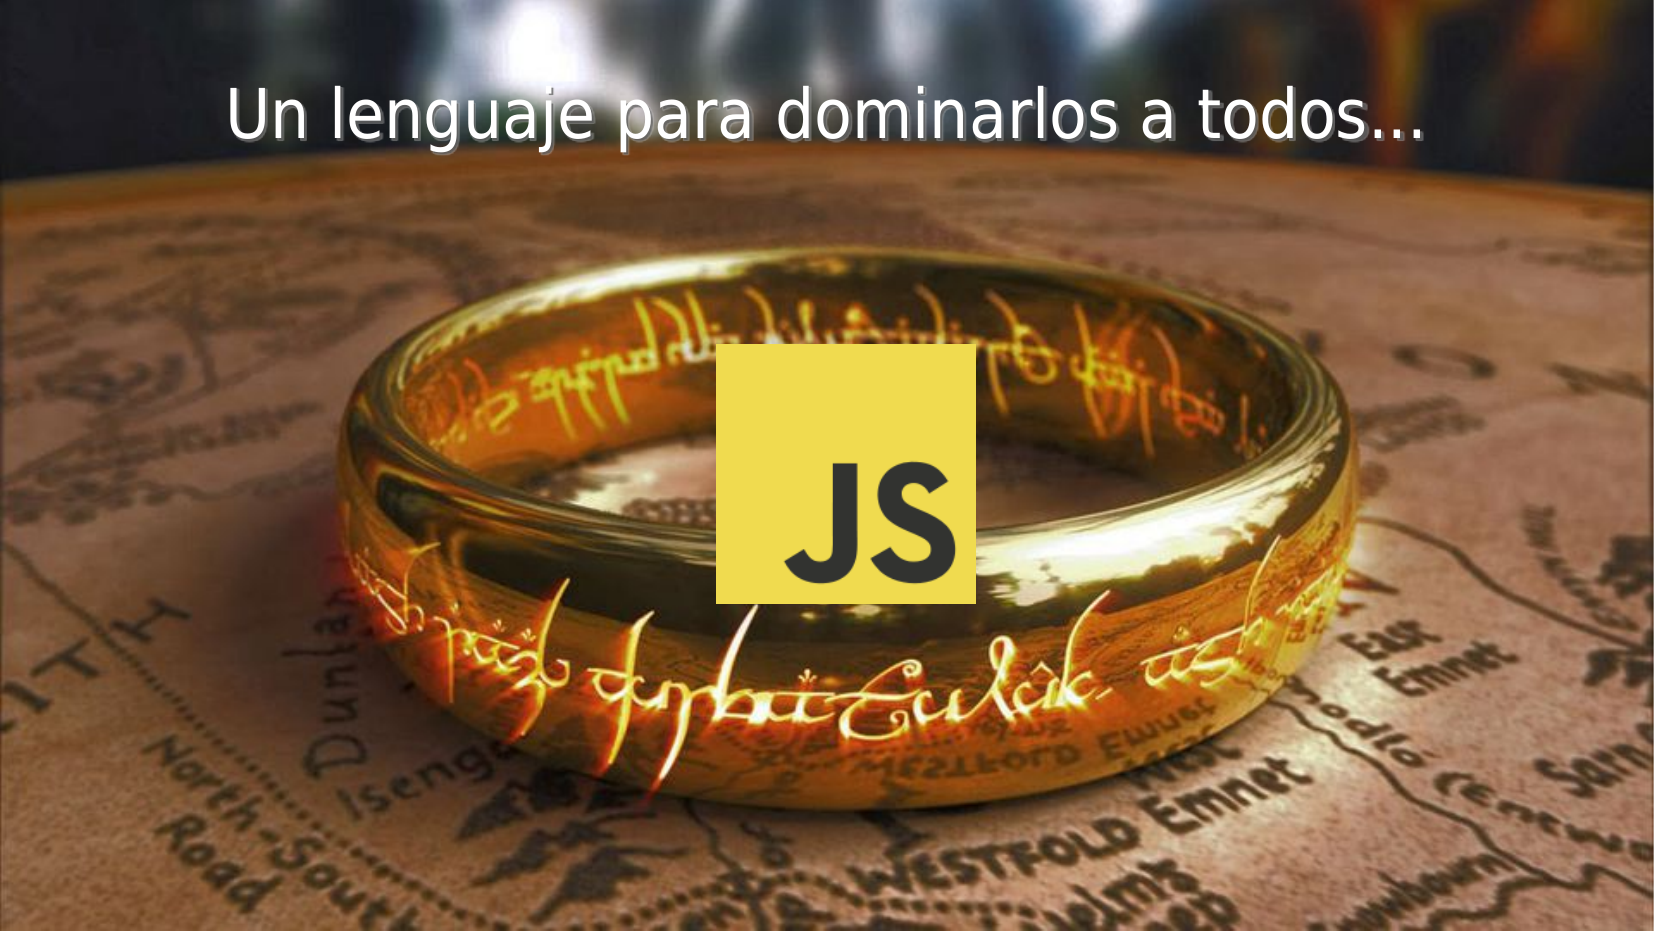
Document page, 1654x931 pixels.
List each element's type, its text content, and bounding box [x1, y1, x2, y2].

picture [0, 0, 1654, 931]
title Un lenguaje para dominarlos a todos... [82, 37, 1571, 193]
